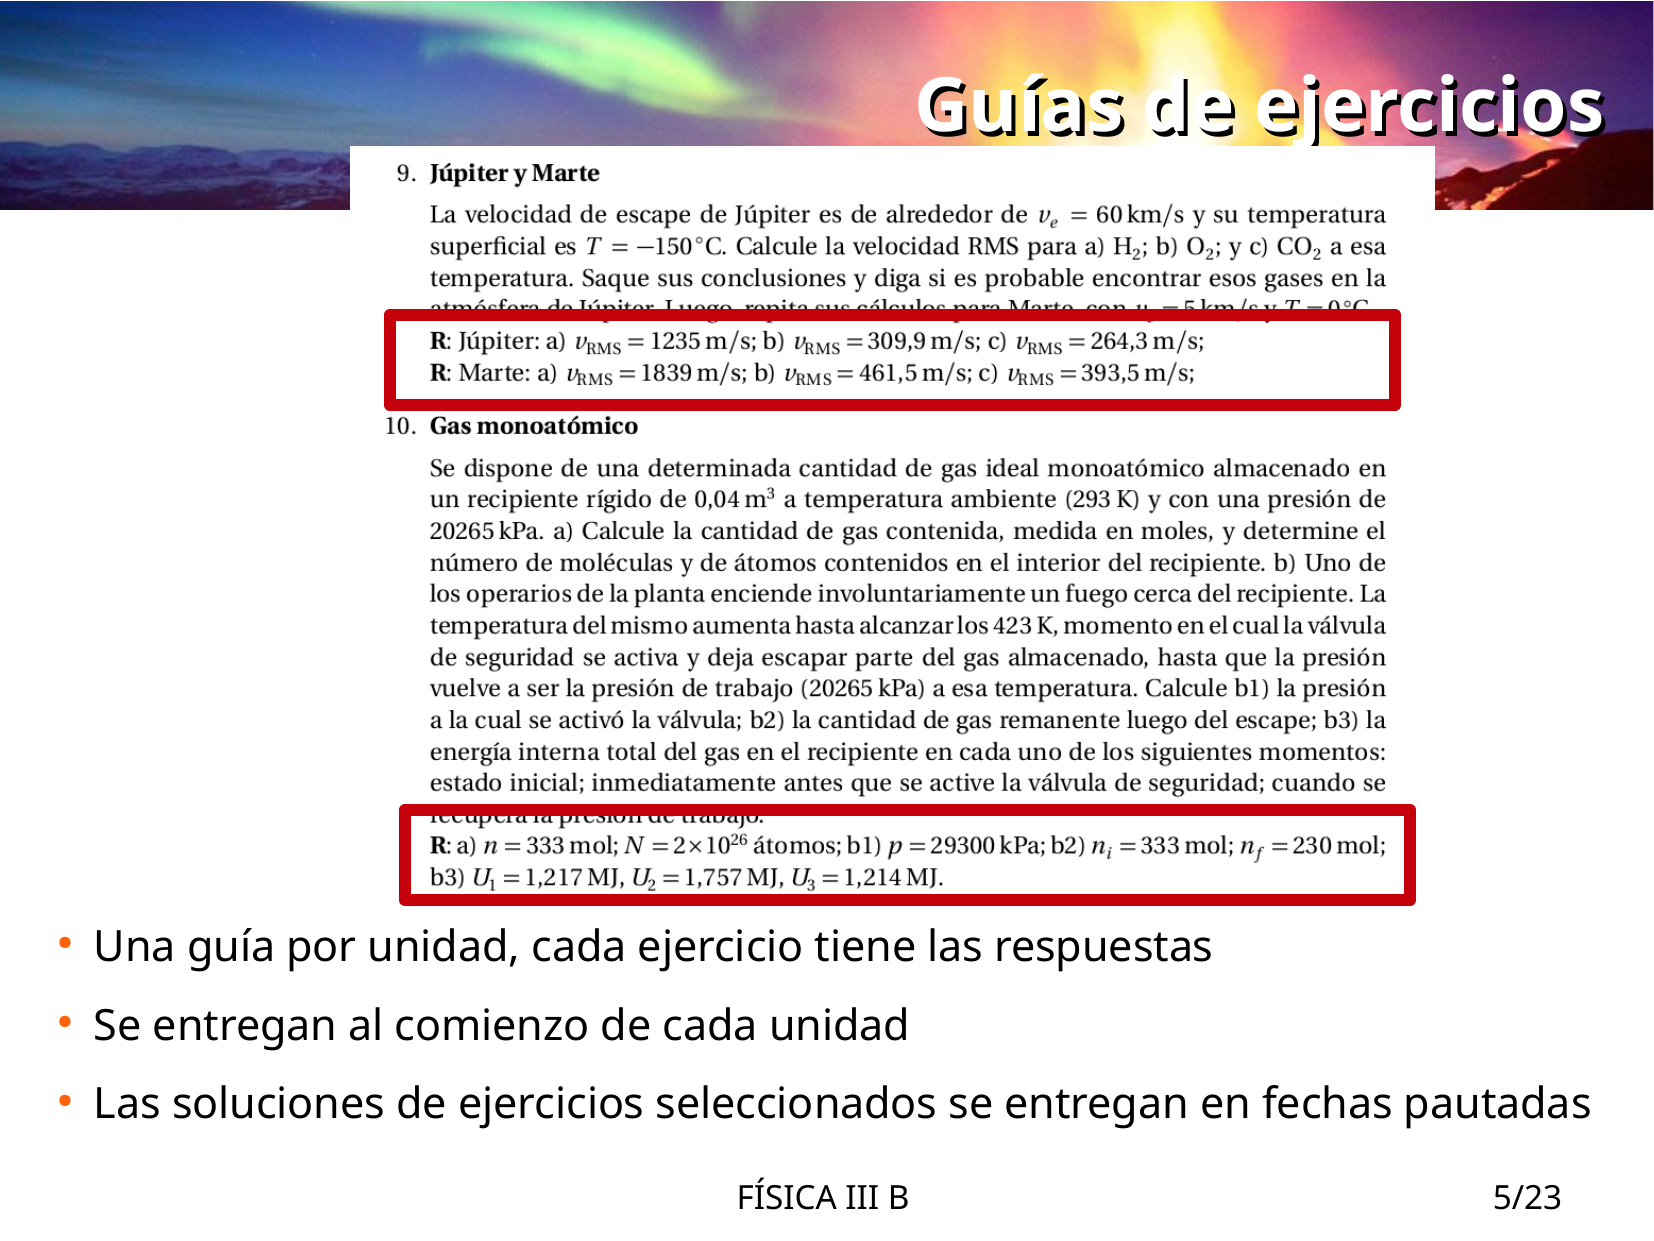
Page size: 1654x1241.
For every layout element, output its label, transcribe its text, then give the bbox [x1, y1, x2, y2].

list Una guía por unidad, cada ejercicio tiene las respuestas Se entregan al comienzo de cada unidad Las soluciones de ejercicios seleccionados se entregan en fechas pautadas [45, 915, 1606, 1155]
title Guías de ejercicios [45, 15, 1606, 191]
picture [0, 1, 1654, 914]
